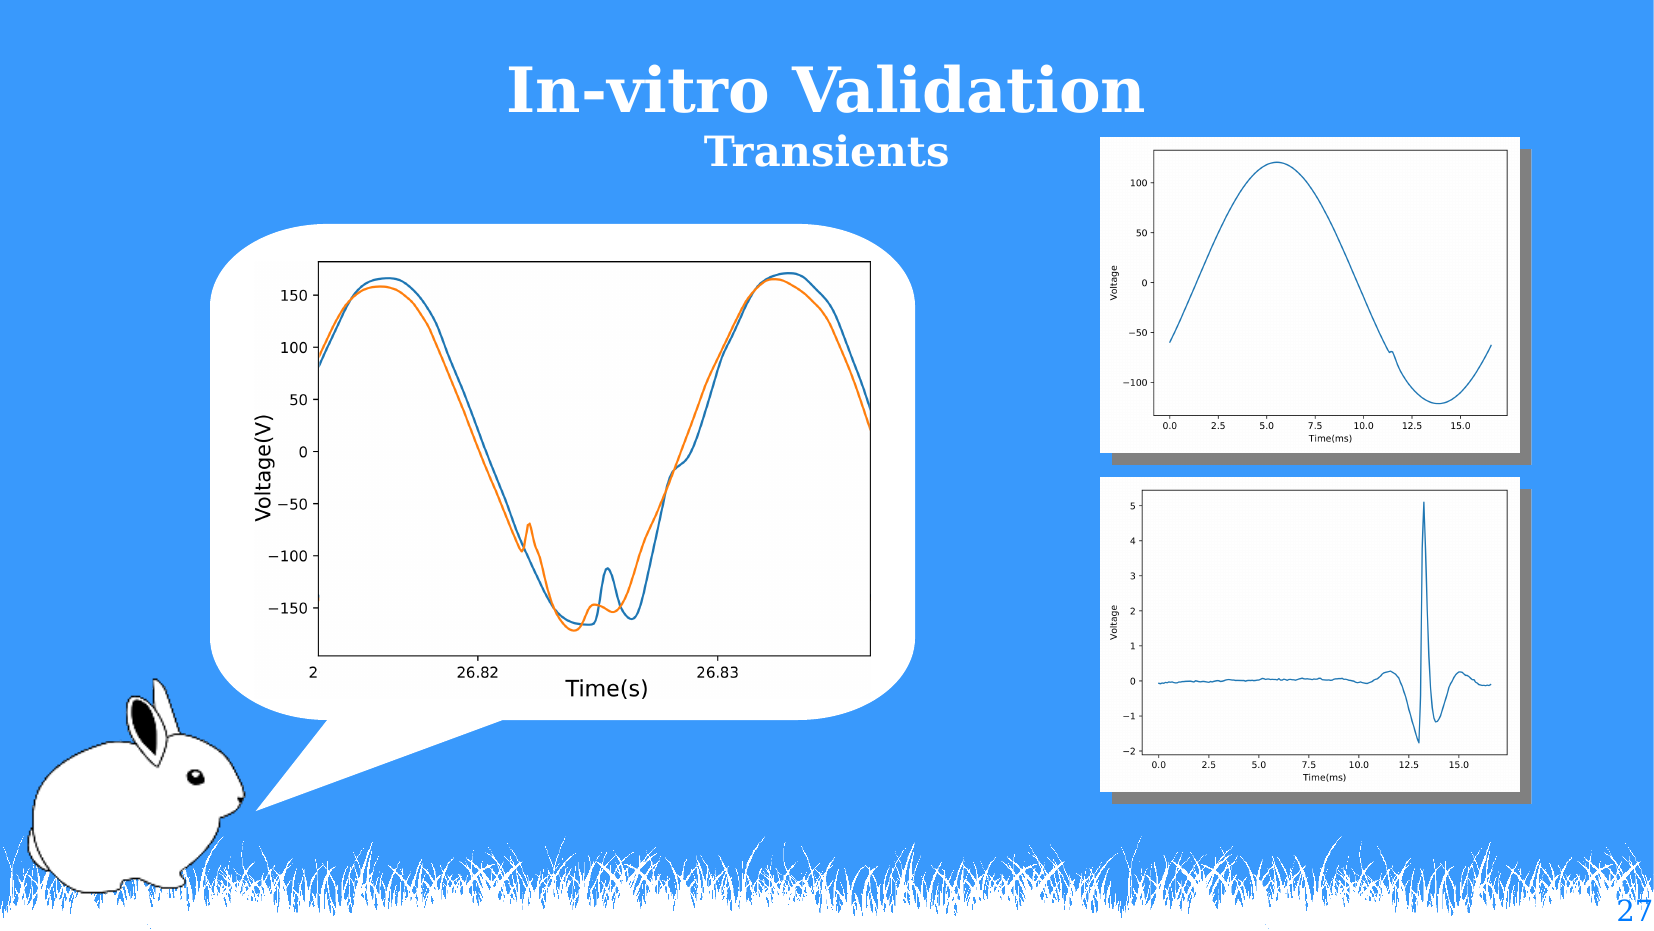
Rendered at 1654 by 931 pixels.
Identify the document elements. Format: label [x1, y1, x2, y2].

text_box [210, 223, 916, 803]
title [82, 37, 1571, 193]
picture [0, 0, 1654, 931]
